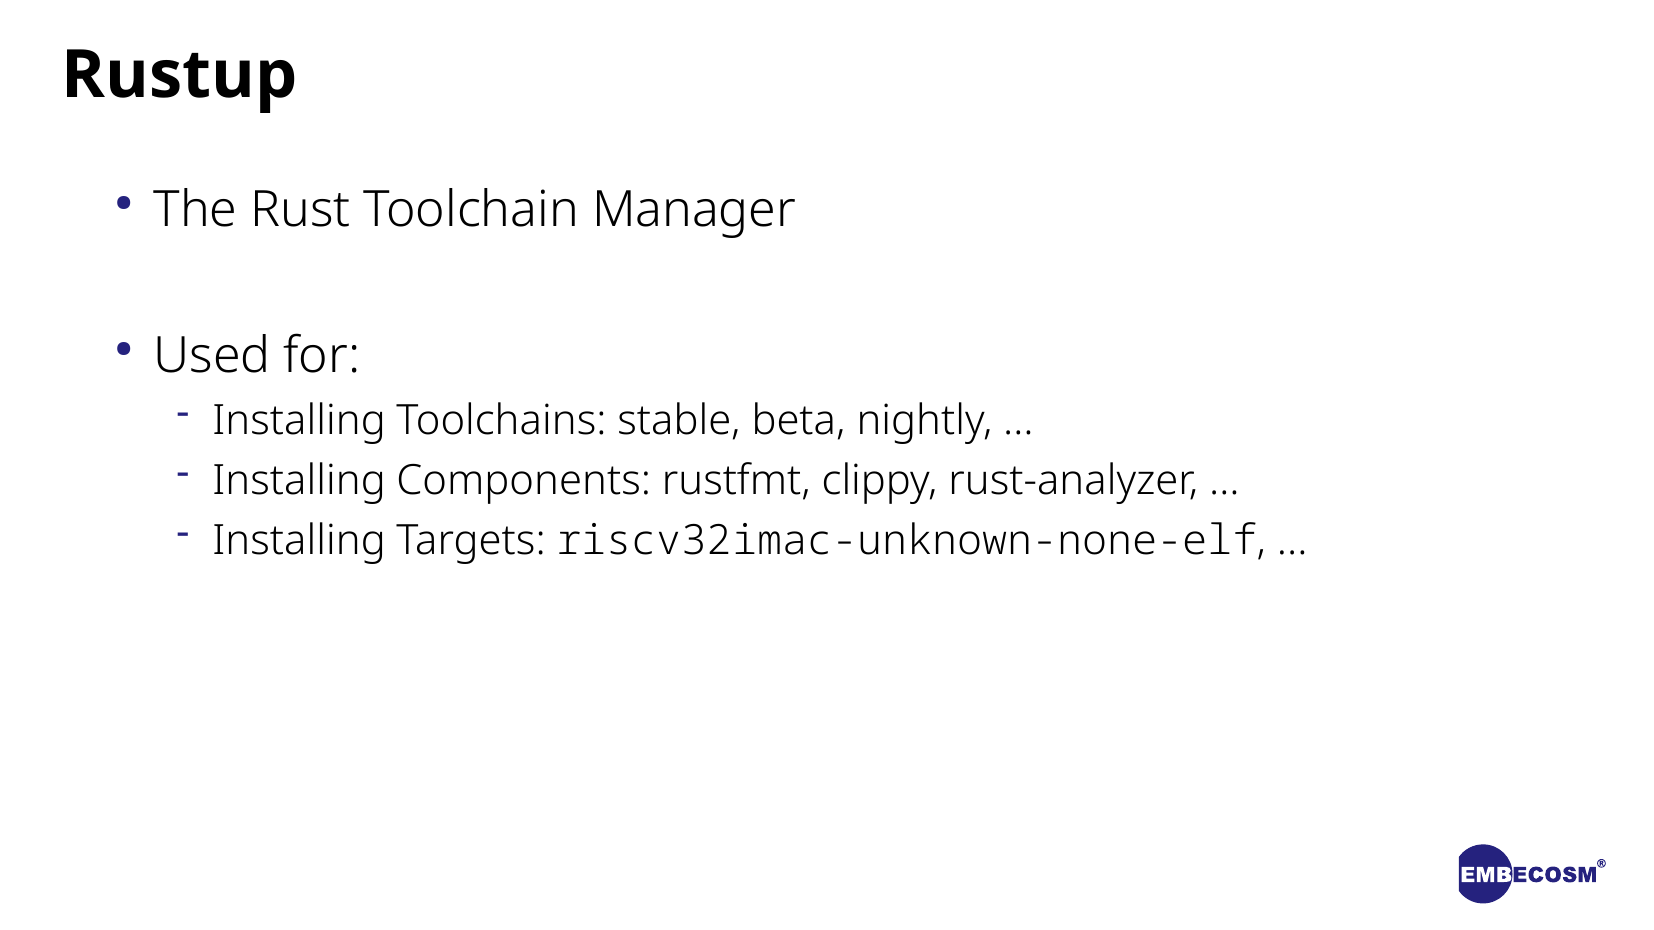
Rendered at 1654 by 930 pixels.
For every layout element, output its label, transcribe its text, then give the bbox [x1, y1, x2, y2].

list The Rust Toolchain Manager Used for: Installing Toolchains: stable, beta, nightly, … Installing Components: rustfmt, clippy, rust-analyzer, … Installing Targets: riscv32imac-unknown-none-elf, ... [94, 177, 1559, 845]
title Rustup [47, 26, 1606, 178]
